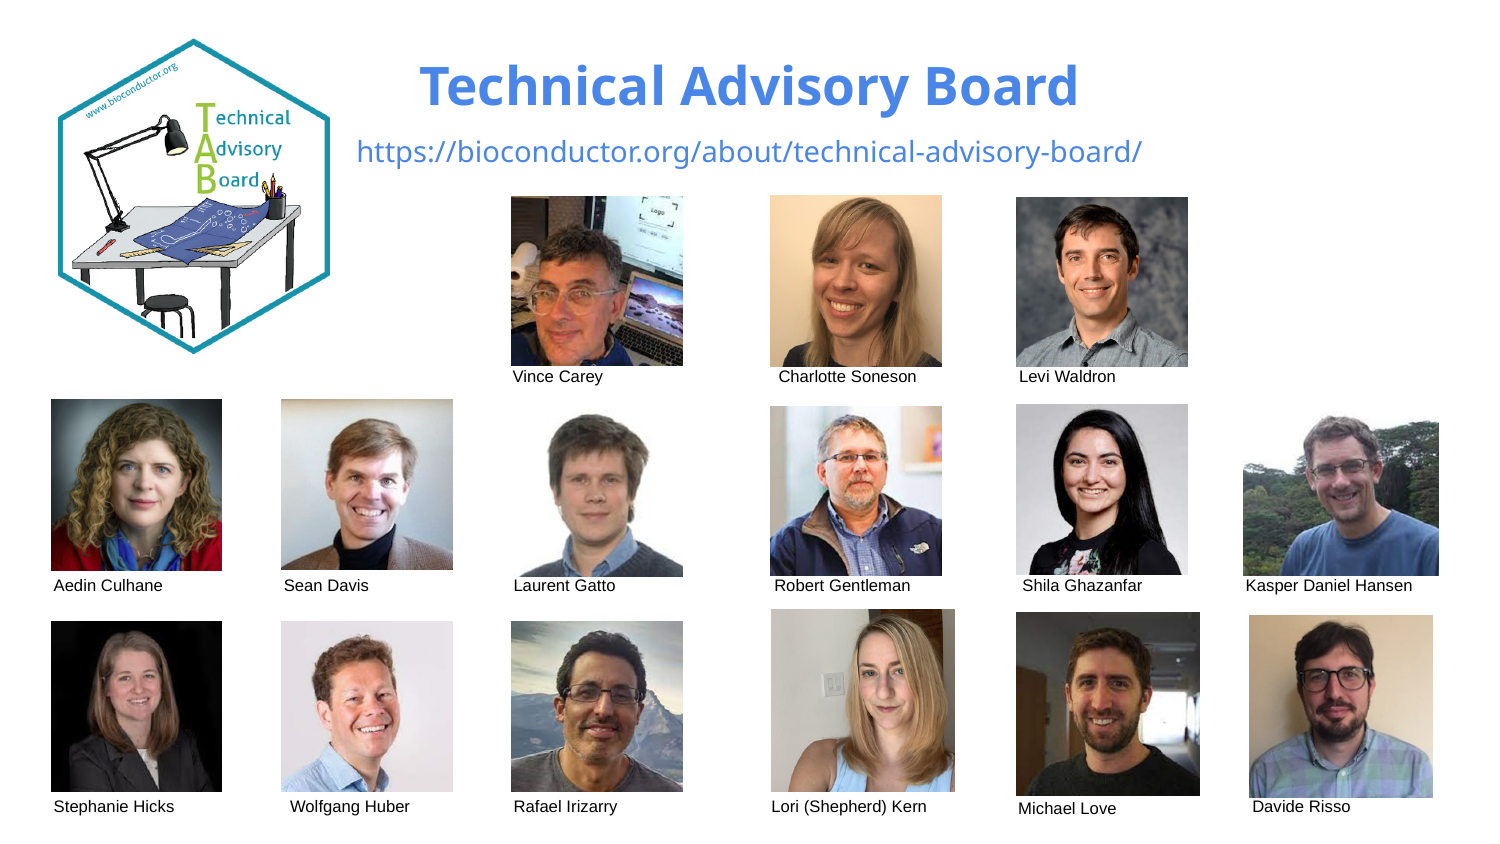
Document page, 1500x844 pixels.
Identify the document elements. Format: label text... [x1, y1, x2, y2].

picture [511, 621, 683, 780]
text_box Sean Davis [268, 559, 471, 610]
text_box Kasper Daniel Hansen [1230, 559, 1433, 610]
text_box Rafael Irizarry [498, 780, 701, 831]
picture [1016, 404, 1188, 559]
picture [281, 399, 453, 559]
picture [771, 610, 955, 780]
text_box https://bioconductor.org/about/technical-advisory-board/ [334, 112, 1166, 183]
text_box Aedin Culhane [38, 559, 241, 610]
picture [1016, 612, 1200, 783]
text_box Shila Ghazanfar [1007, 559, 1210, 610]
text_box Robert Gentleman [759, 559, 962, 610]
picture [1016, 197, 1188, 350]
picture [770, 406, 942, 559]
picture [511, 405, 683, 559]
picture [51, 36, 335, 357]
text_box Vince Carey [497, 350, 700, 401]
text_box Michael Love [1003, 783, 1206, 834]
picture [1249, 615, 1433, 780]
picture [770, 195, 942, 350]
text_box Levi Waldron [1004, 350, 1207, 401]
text_box Laurent Gatto [498, 559, 701, 610]
picture [281, 621, 453, 780]
title Technical Advisory Board [335, 36, 1449, 131]
picture [51, 621, 222, 780]
text_box Lori (Shepherd) Kern [756, 780, 959, 831]
picture [511, 196, 683, 350]
text_box Davide Risso [1237, 780, 1440, 831]
picture [1243, 406, 1439, 576]
picture [51, 399, 222, 559]
text_box Charlotte Soneson [763, 350, 966, 401]
text_box Wolfgang Huber [275, 780, 477, 831]
text_box Stephanie Hicks [38, 780, 241, 831]
